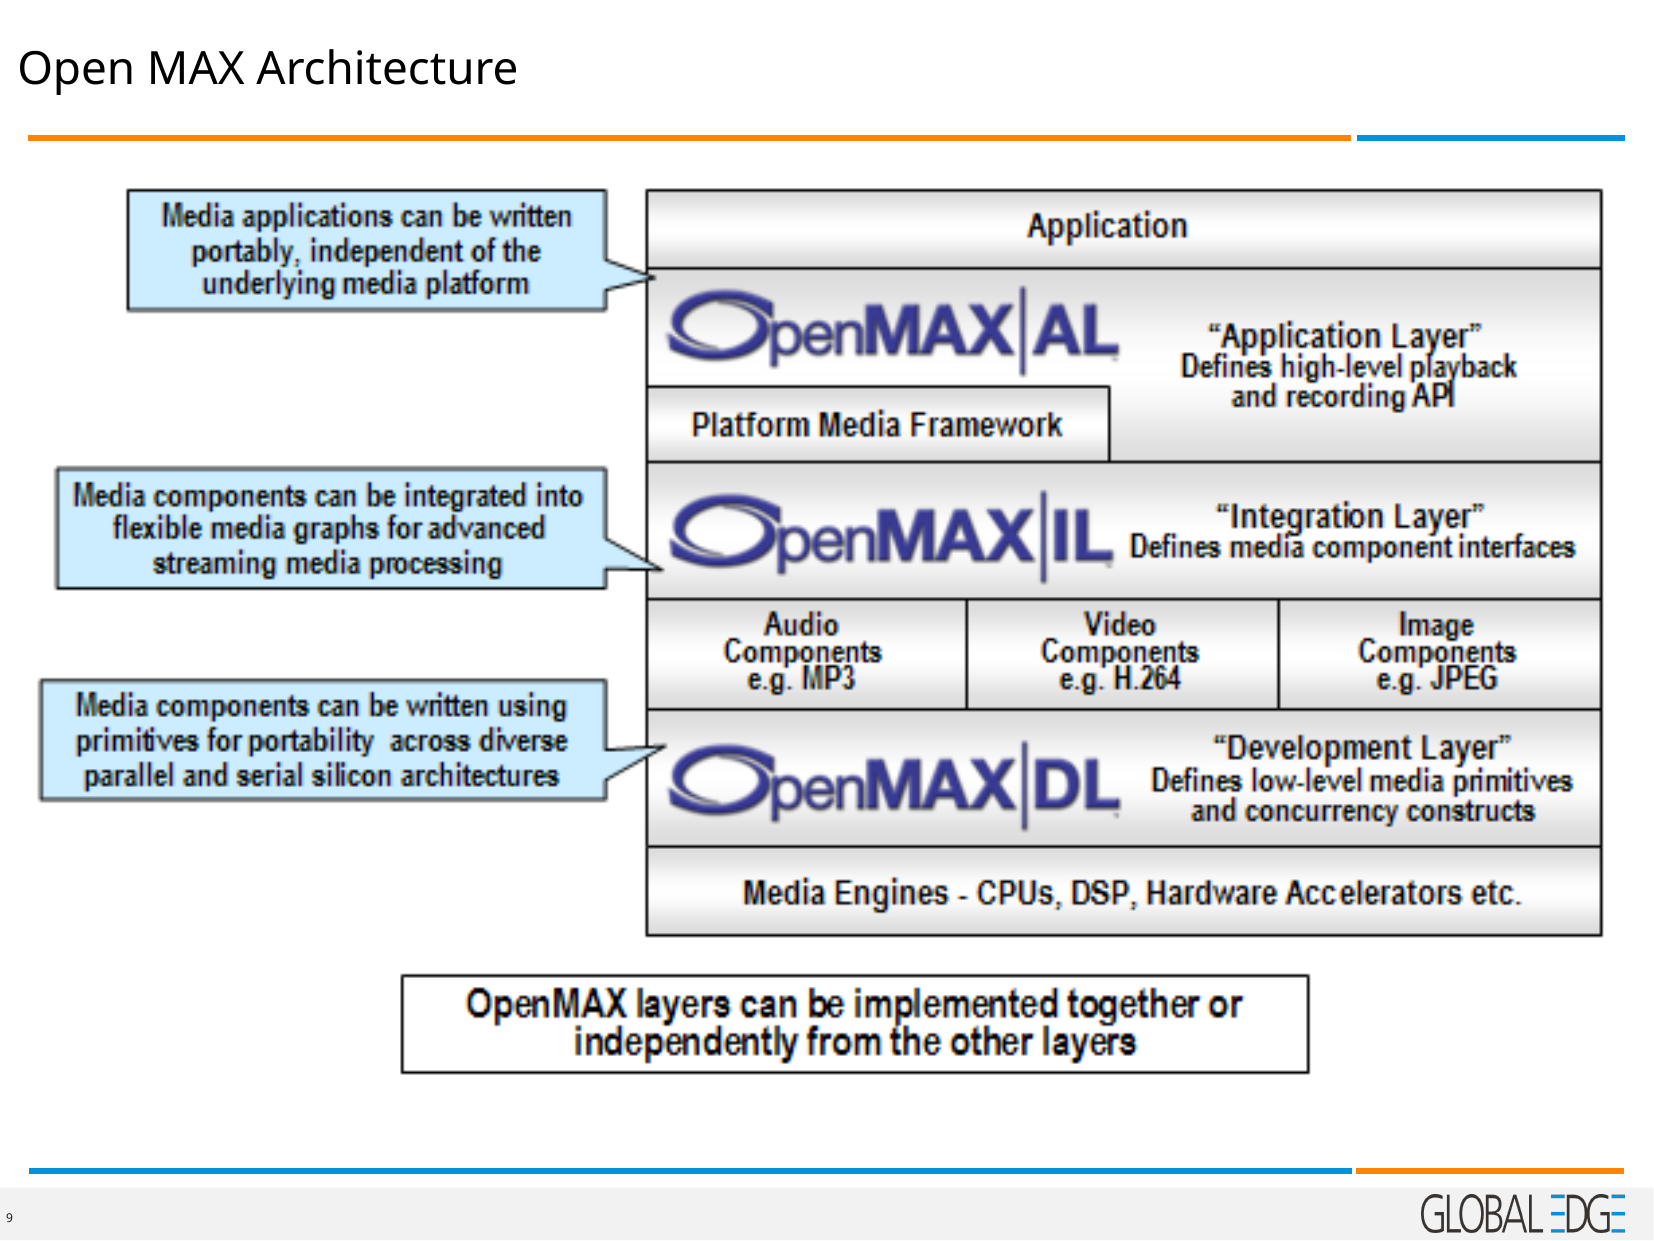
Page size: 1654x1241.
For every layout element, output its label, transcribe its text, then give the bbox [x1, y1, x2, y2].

picture [1421, 1194, 1625, 1233]
picture [28, 171, 1625, 1142]
title Open MAX Architecture [17, 18, 1499, 115]
